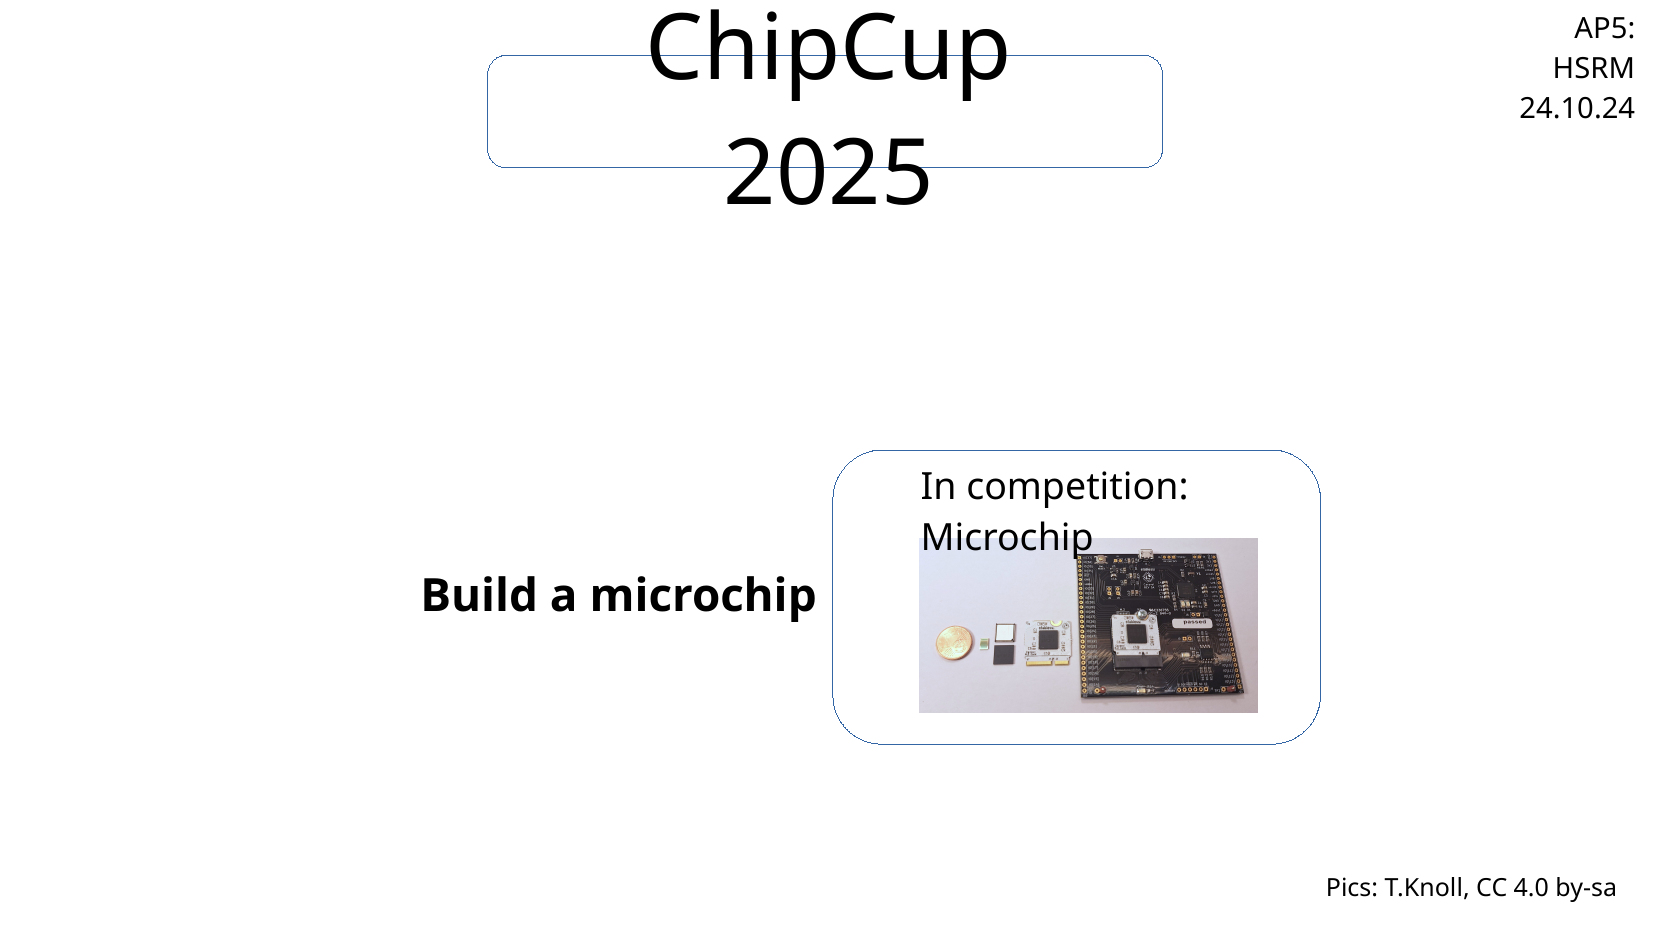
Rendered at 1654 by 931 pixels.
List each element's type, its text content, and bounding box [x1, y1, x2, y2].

picture [919, 538, 1258, 713]
text_box In competition: Microchip [905, 451, 1244, 551]
subtitle Build a microchip [420, 562, 832, 639]
text_box Pics: T.Knoll, CC 4.0 by-sa [1294, 862, 1633, 906]
title ChipCup 2025 [532, 55, 1126, 159]
text_box AP5: HSRM 24.10.24 [1500, 0, 1651, 114]
